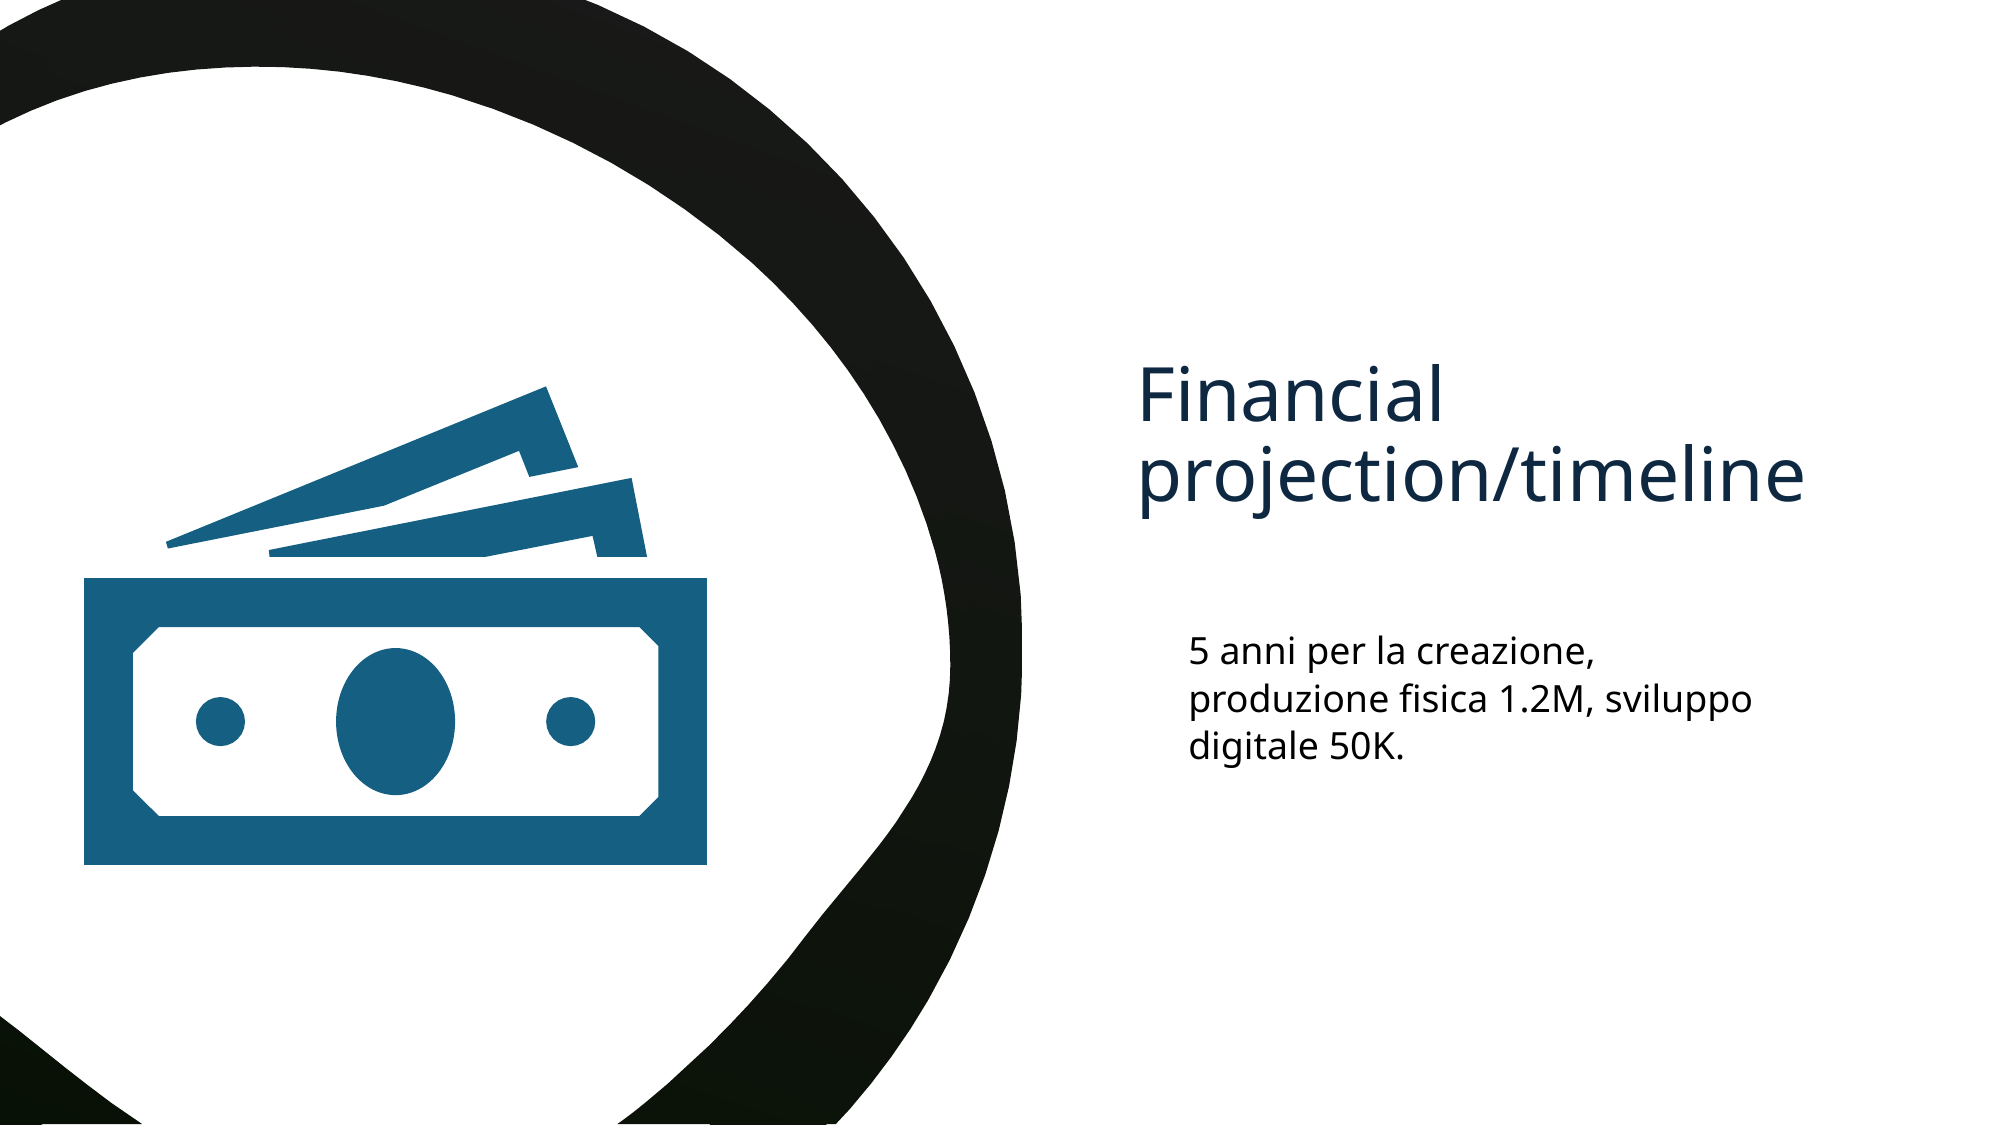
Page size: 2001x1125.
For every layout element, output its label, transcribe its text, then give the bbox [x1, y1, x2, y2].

text_box [0, 0, 2000, 1125]
title Financial projection/timeline [1121, 348, 1945, 562]
text_box 5 anni per la creazione, produzione fisica 1.2M, sviluppo digitale 50K. [1173, 616, 1781, 727]
picture [55, 297, 736, 978]
